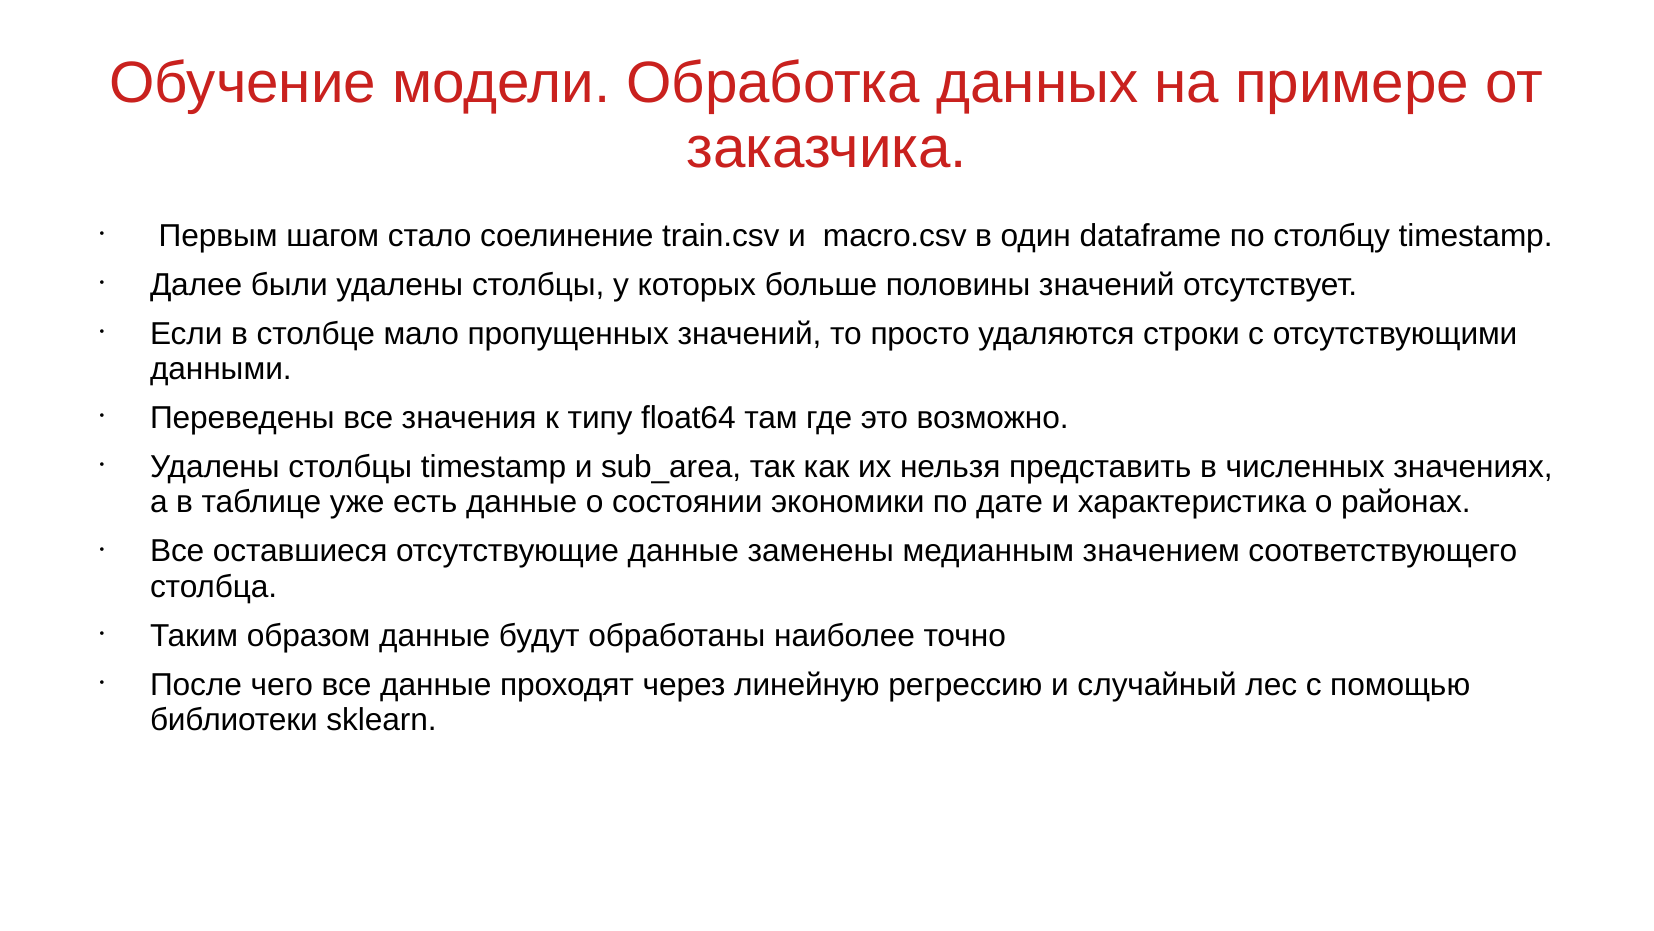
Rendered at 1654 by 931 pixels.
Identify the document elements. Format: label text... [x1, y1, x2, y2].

title Обучение модели. Обработка данных на примере от заказчика. [82, 37, 1571, 193]
list Первым шагом стало соелинение train.csv и macro.csv в один dataframe по столбцу timestamp. Далее были удалены столбцы, у которых больше половины значений отсутствует. Если в столбце мало пропущенных значений, то просто удаляются строки с отсутствующими данными. Переведены все значения к типу float64 там где это возможно. Удалены столбцы timestamp и sub_area, так как их нельзя представить в численных значениях, а в таблице уже есть данные о состоянии экономики по дате и характеристика о районах. Все оставшиеся отсутствующие данные заменены медианным значением соответствующего столбца. Таким образом данные будут обработаны наиболее точно После чего все данные проходят через линейную регрессию и случайный лес с помощью библиотеки sklearn. [82, 217, 1571, 758]
